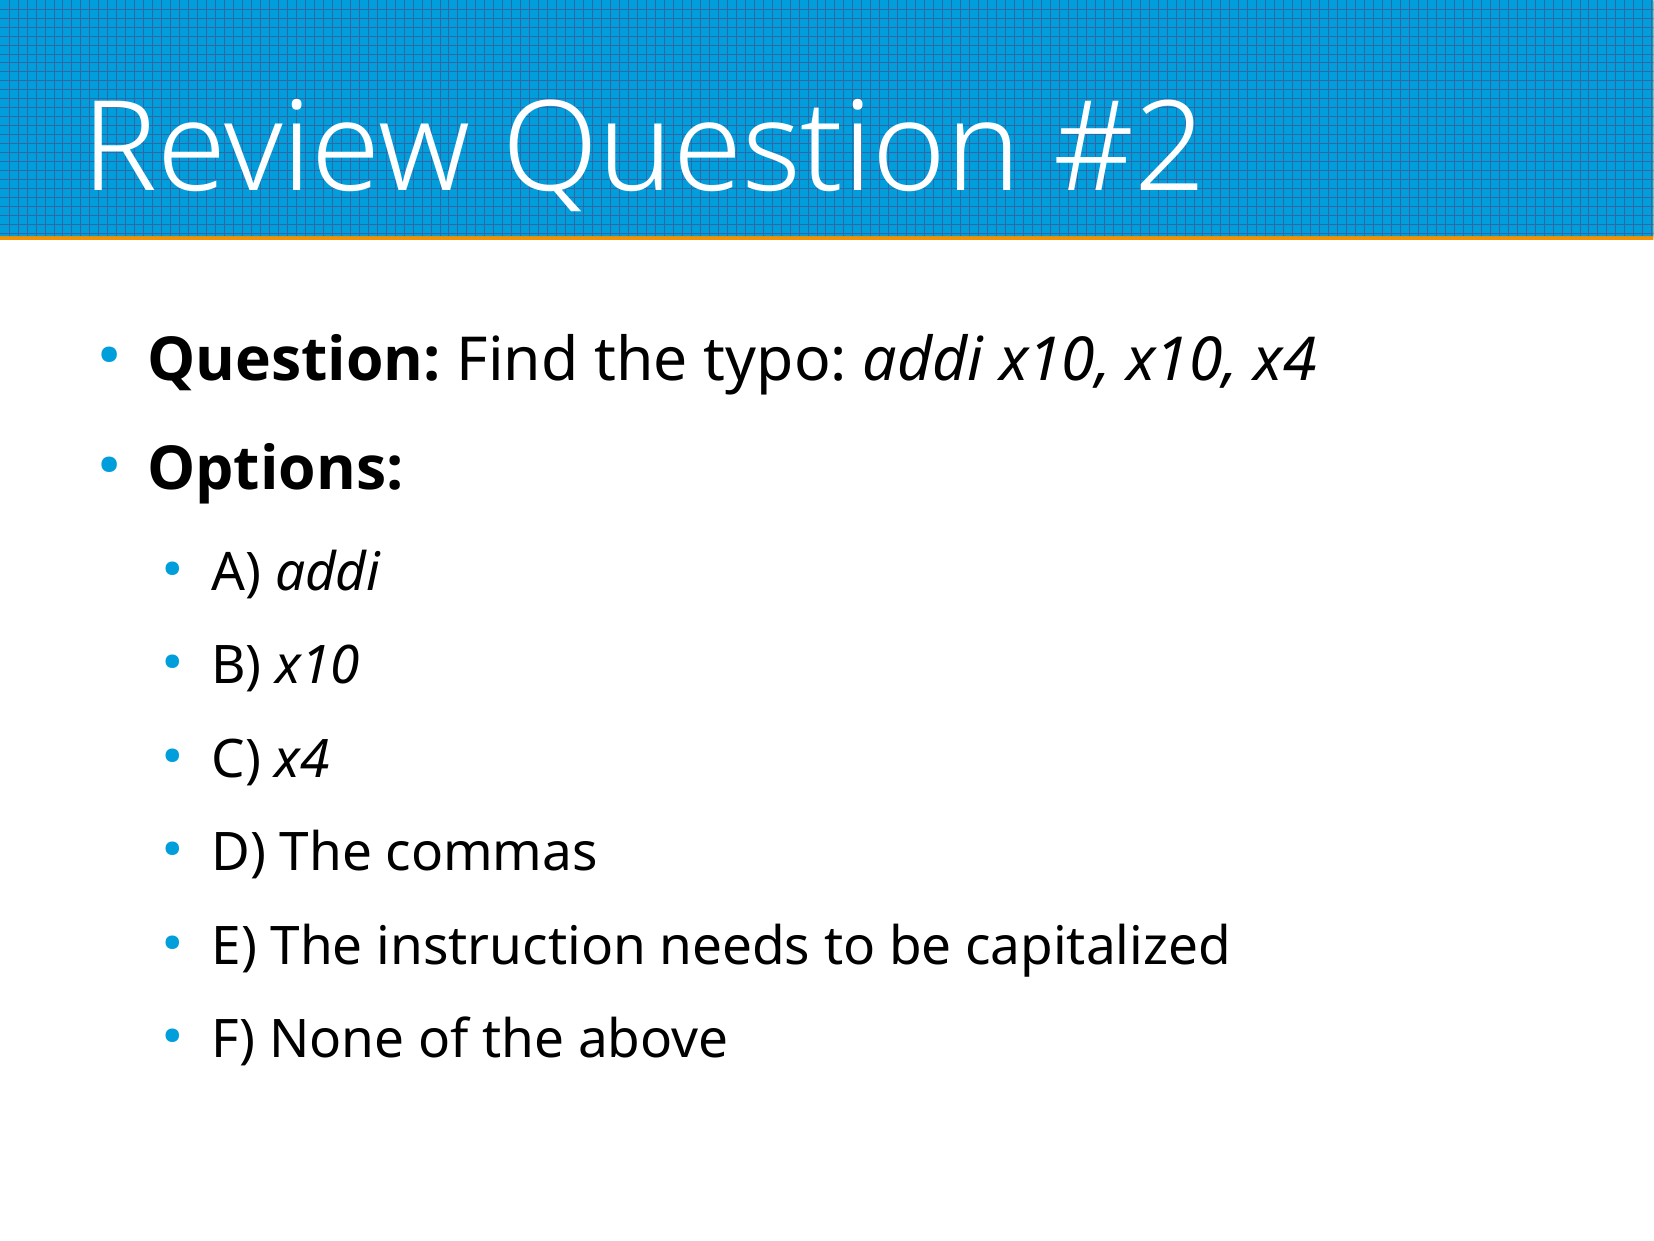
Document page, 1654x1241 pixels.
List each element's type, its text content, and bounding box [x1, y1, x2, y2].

list Question: Find the typo: addi x10, x10, x4 Options: A) addi B) x10 C) x4 D) The commas E) The instruction needs to be capitalized F) None of the above [82, 314, 1563, 1081]
title Review Question #2 [82, 19, 1571, 227]
